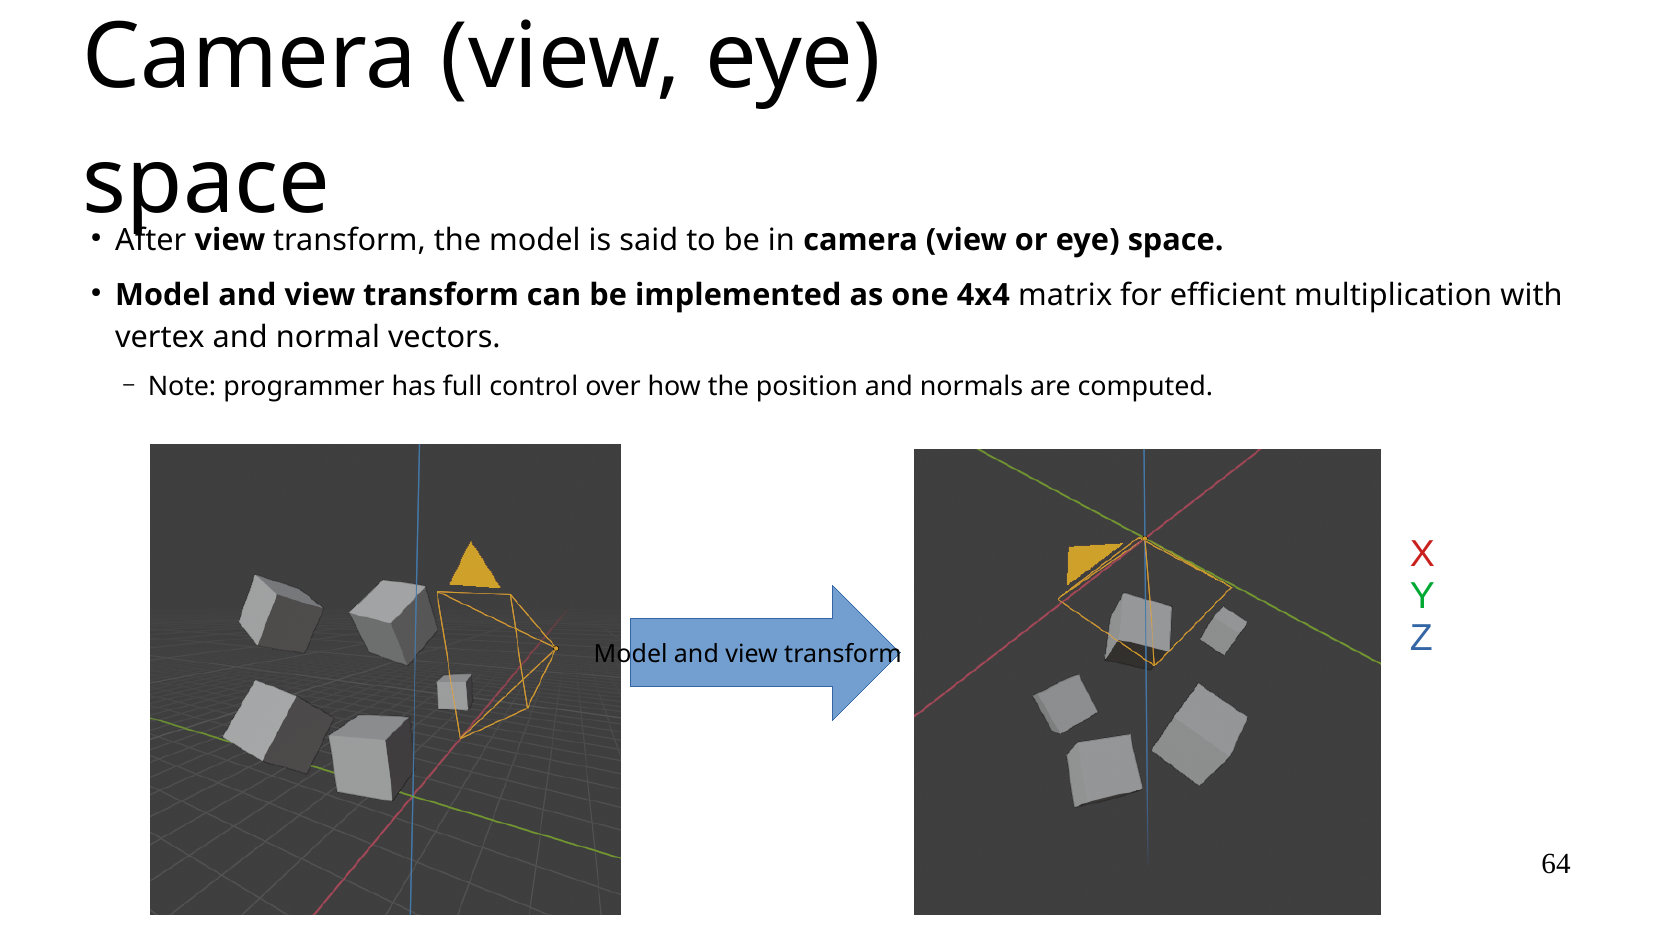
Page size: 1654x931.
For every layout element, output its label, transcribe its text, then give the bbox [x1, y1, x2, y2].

picture [914, 449, 1381, 916]
title Camera (view, eye) space [82, 37, 946, 193]
text_box Model and view transform [630, 585, 897, 721]
picture [150, 444, 621, 916]
list After view transform, the model is said to be in camera (view or eye) space. Model and view transform can be implemented as one 4x4 matrix for efficient multiplication with vertex and normal vectors. Note: programmer has full control over how the position and normals are computed. [82, 217, 1571, 406]
text_box X Y Z [1395, 525, 1591, 666]
